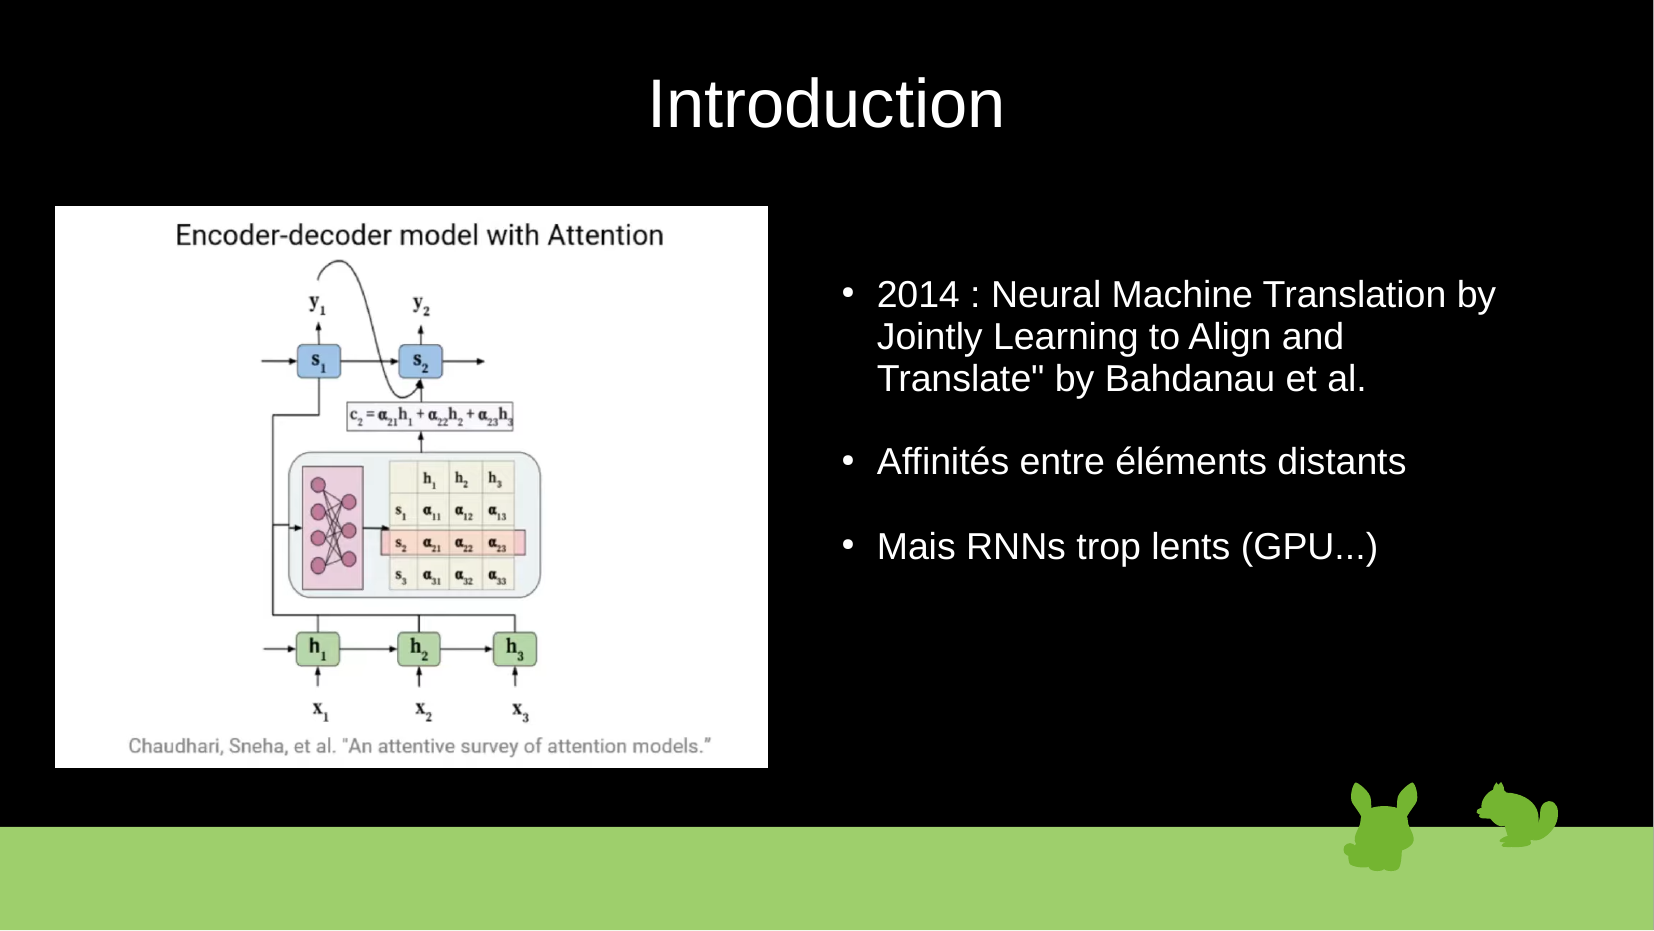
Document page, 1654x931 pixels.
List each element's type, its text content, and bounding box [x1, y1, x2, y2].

title Introduction [88, 29, 1565, 178]
text_box 2014 : Neural Machine Translation by Jointly Learning to Align and Translate" by Bahdanau et al. Affinités entre éléments distants Mais RNNs trop lents (GPU...) [826, 265, 1536, 575]
picture [55, 206, 768, 768]
